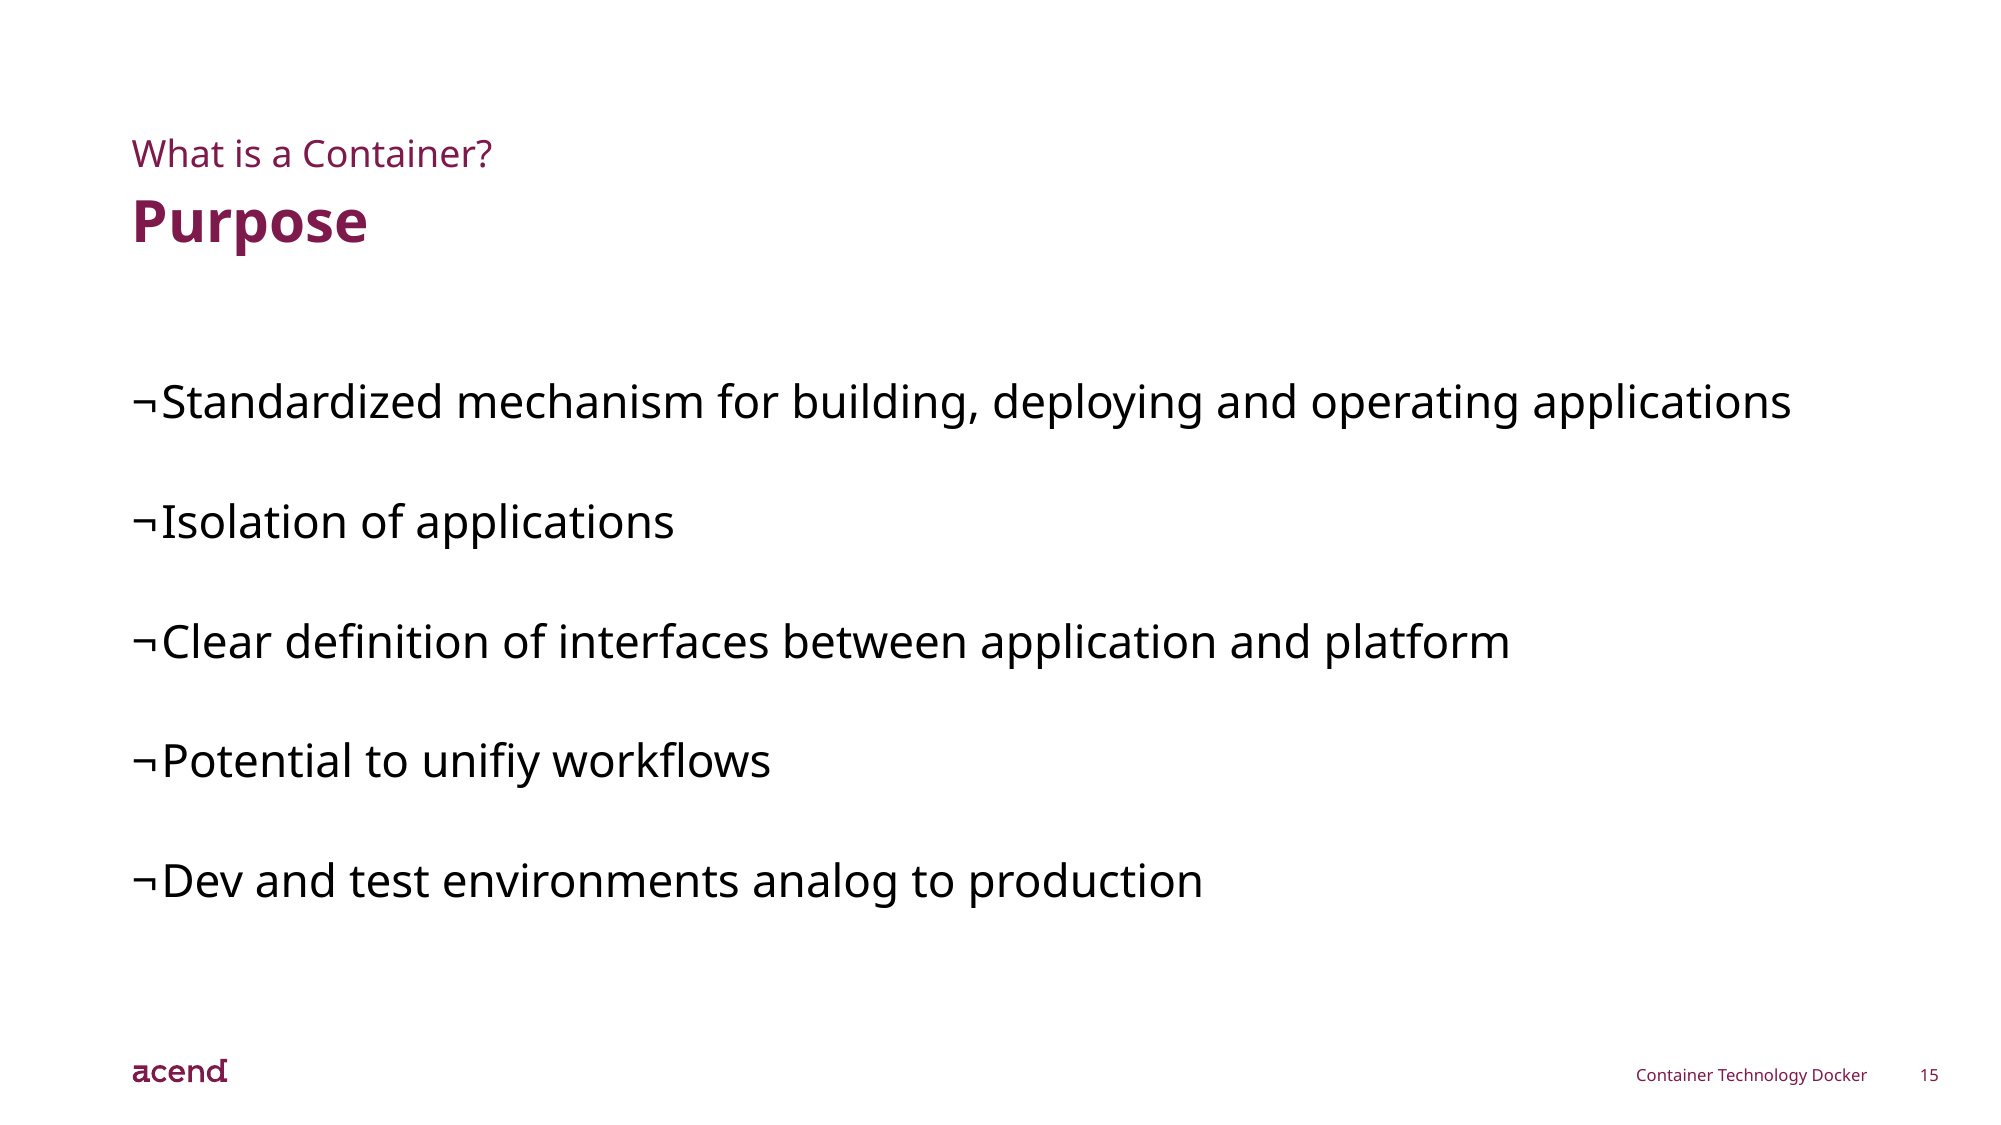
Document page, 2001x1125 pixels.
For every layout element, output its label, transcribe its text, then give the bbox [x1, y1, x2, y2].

title Purpose [131, 184, 1869, 332]
list Standardized mechanism for building, deploying and operating applications Isolation of applications Clear definition of interfaces between application and platform Potential to unifiy workflows Dev and test environments analog to production [131, 367, 1869, 1006]
list What is a Container? [131, 125, 1869, 184]
